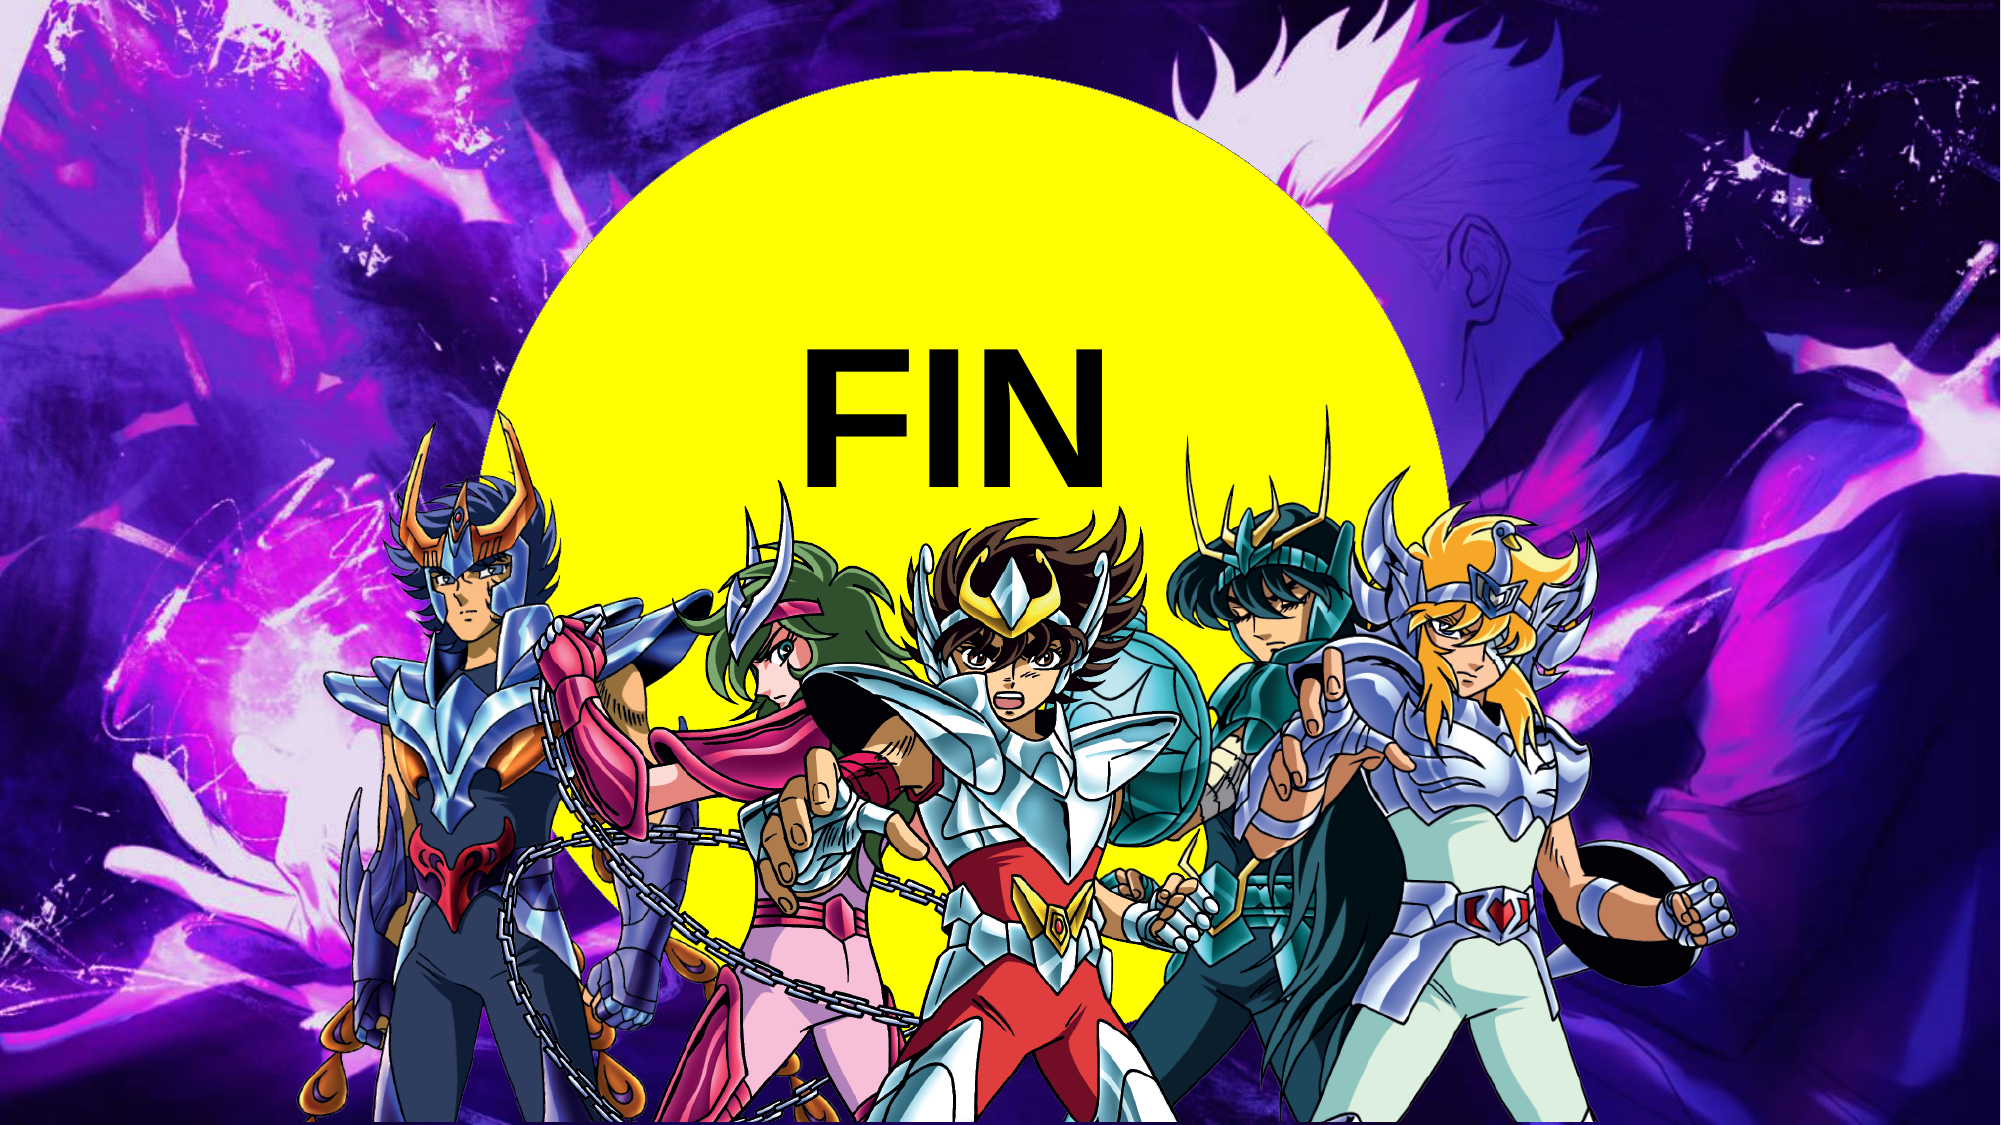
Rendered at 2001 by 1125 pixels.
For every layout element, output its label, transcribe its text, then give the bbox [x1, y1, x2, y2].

text_box [503, 70, 1422, 389]
picture [0, 0, 2001, 1125]
text_box FIN [779, 299, 1132, 538]
